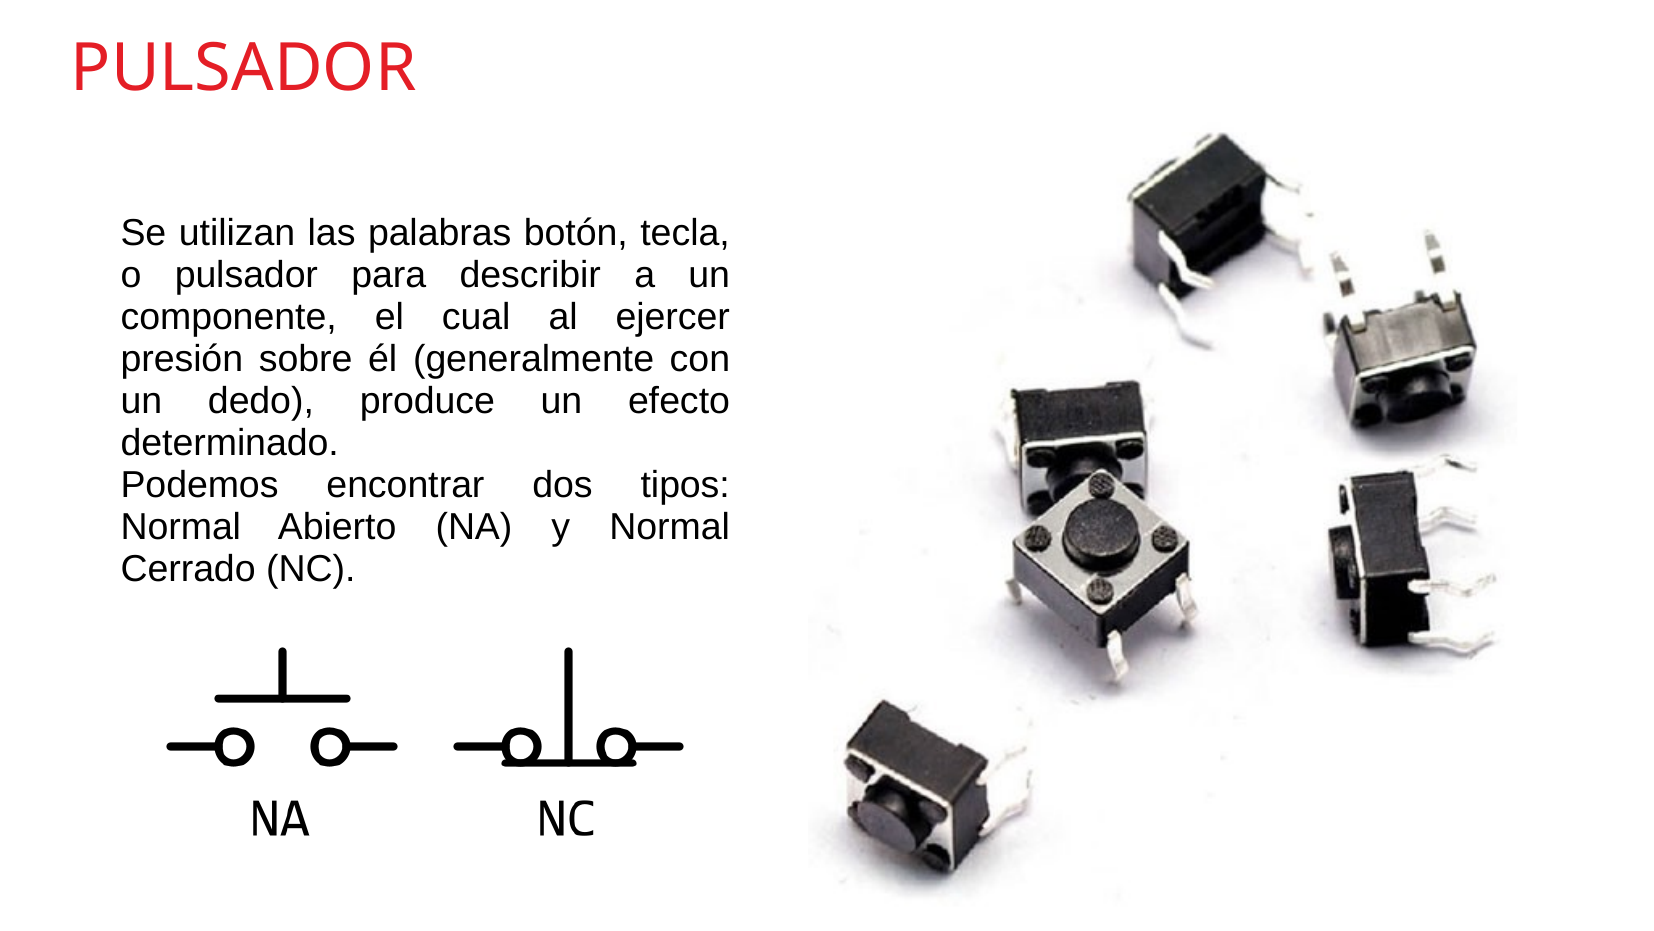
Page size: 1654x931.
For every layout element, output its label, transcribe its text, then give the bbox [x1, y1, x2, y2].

picture [128, 598, 734, 871]
picture [808, 107, 1614, 913]
text_box Se utilizan las palabras botón, tecla, o pulsador para describir a un componente, el cual al ejercer presión sobre él (generalmente con un dedo), produce un efecto determinado. Podemos encontrar dos tipos: Normal Abierto (NA) y Normal Cerrado (NC). [105, 204, 757, 598]
title PULSADOR [70, 11, 1347, 118]
